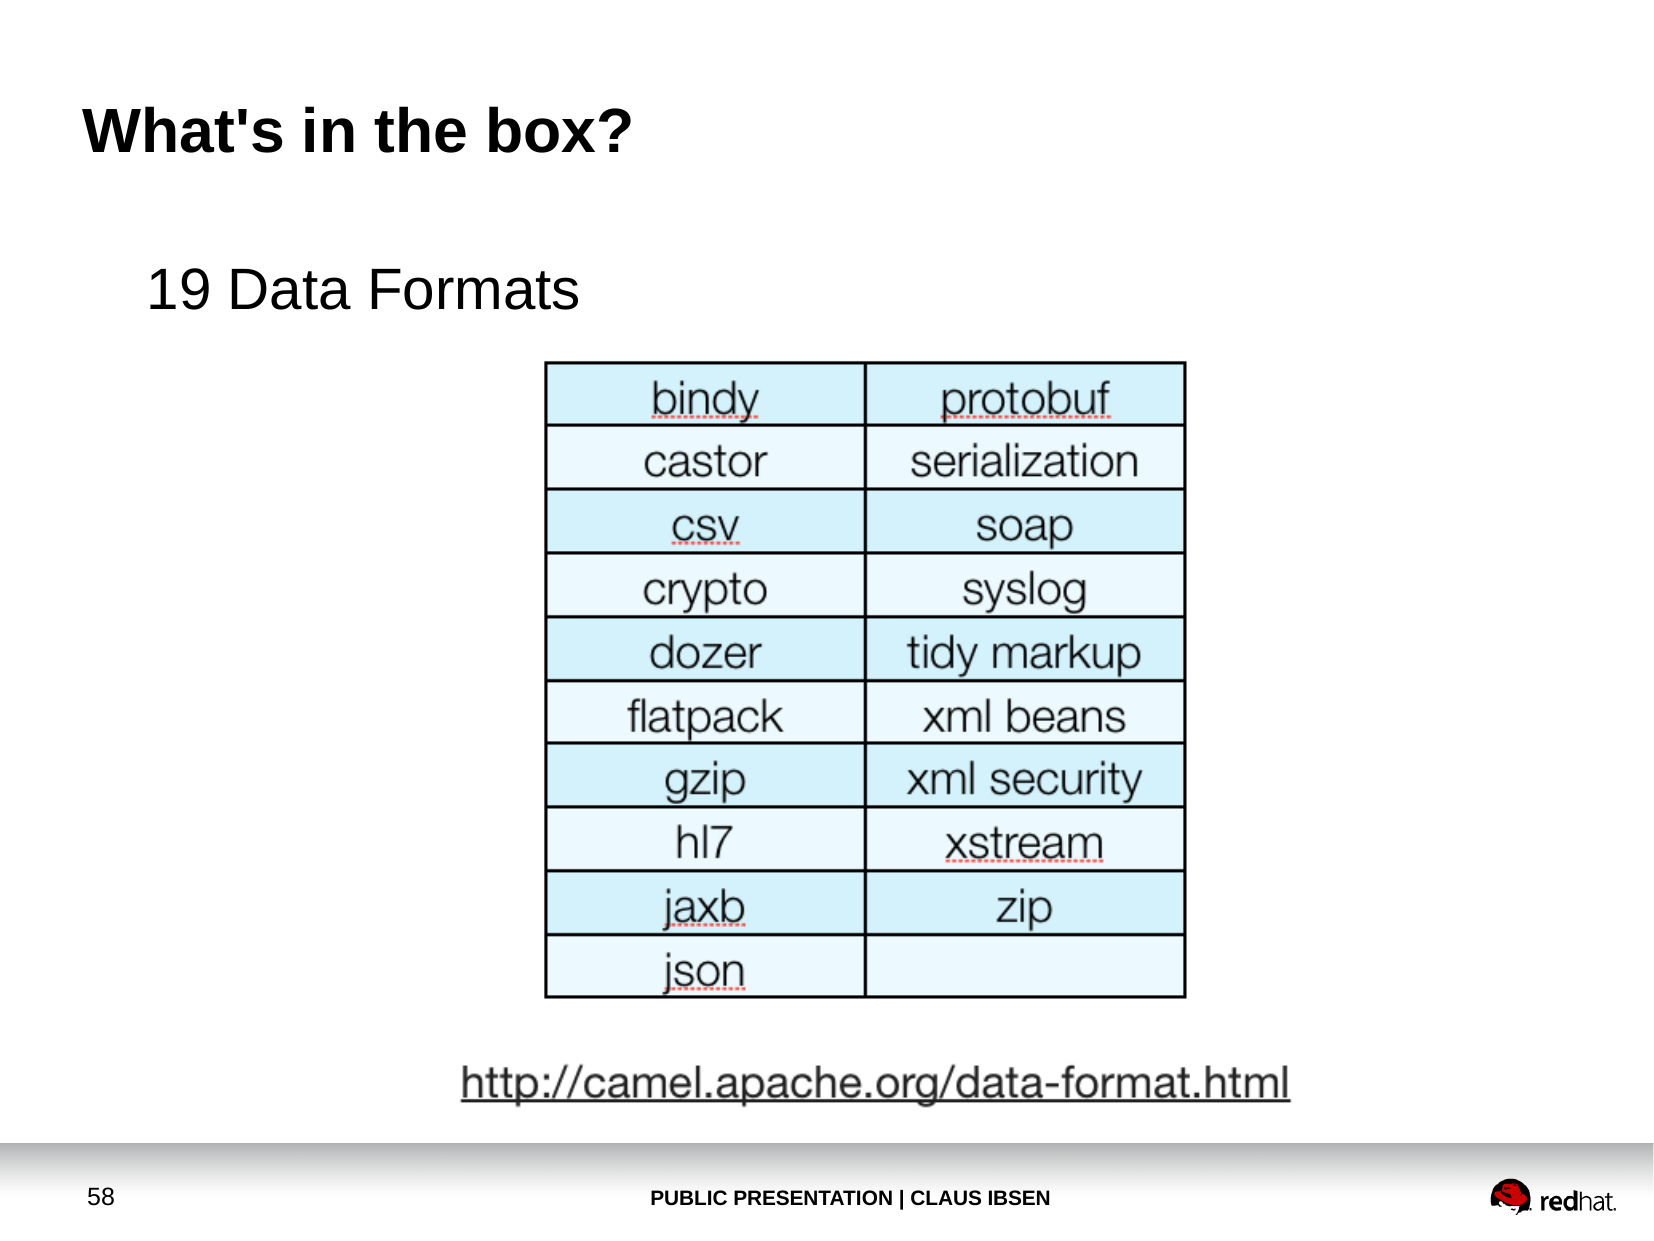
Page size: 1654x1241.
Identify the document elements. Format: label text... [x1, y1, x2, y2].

picture [412, 328, 1329, 1126]
list 19 Data Formats [86, 256, 1576, 1051]
title What's in the box? [82, 37, 1571, 226]
picture [0, 1143, 1654, 1241]
